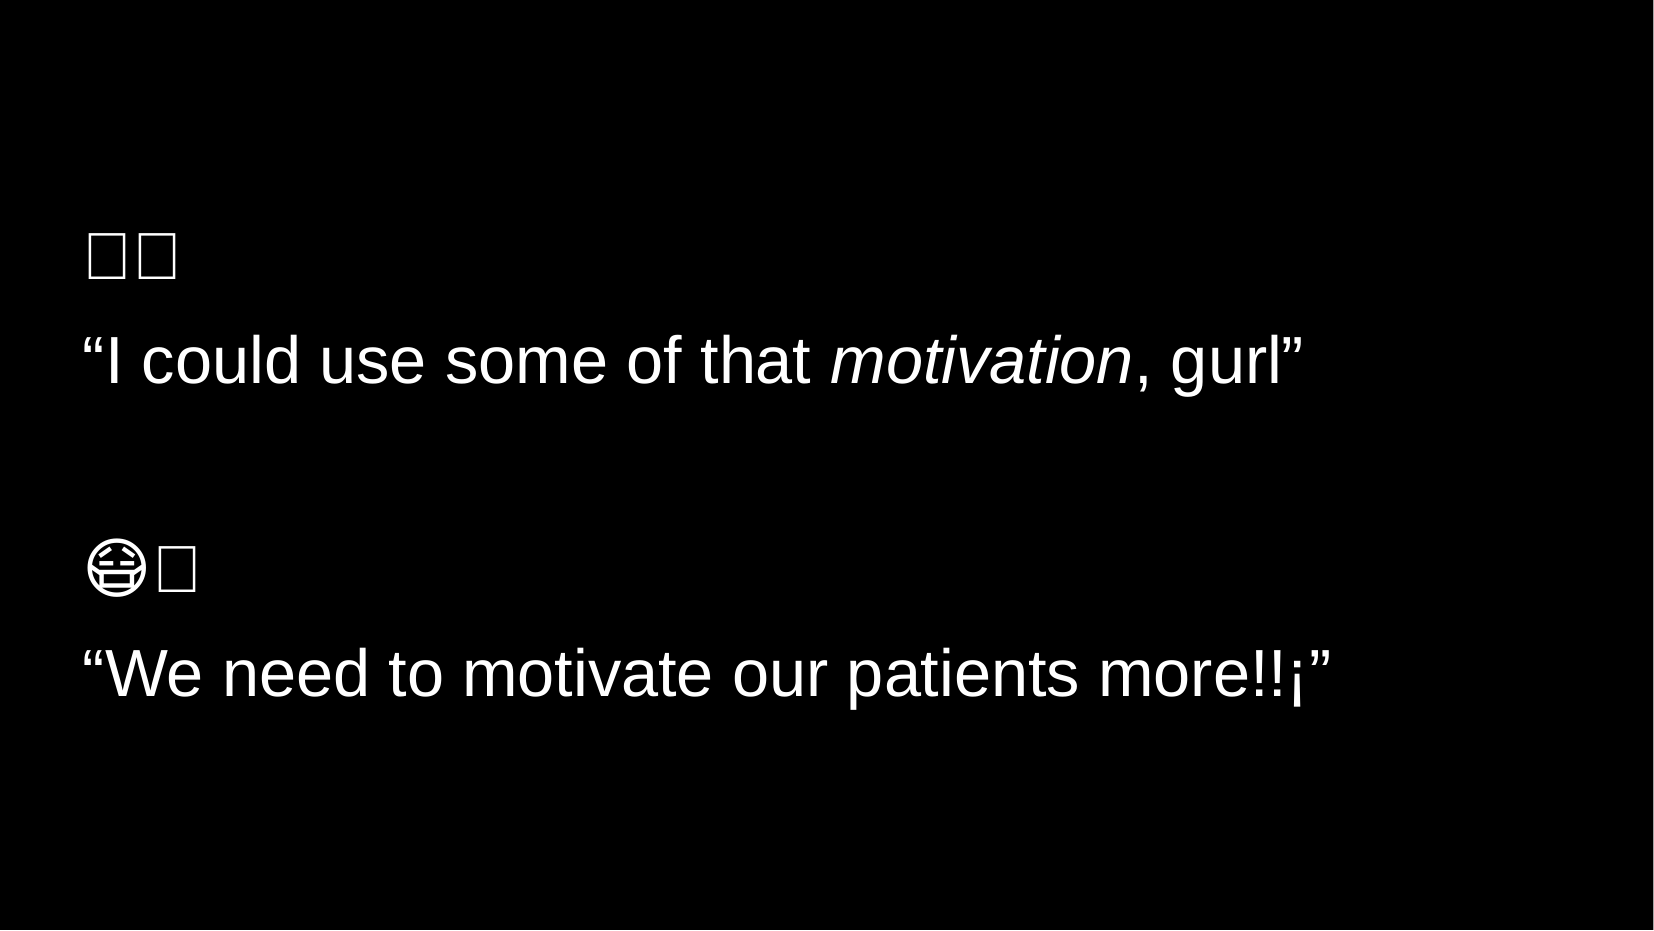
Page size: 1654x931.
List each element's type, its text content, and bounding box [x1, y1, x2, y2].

list 👧💭 “I could use some of that motivation, gurl” 😷💭 “We need to motivate our patients more!!¡” [82, 0, 1571, 931]
